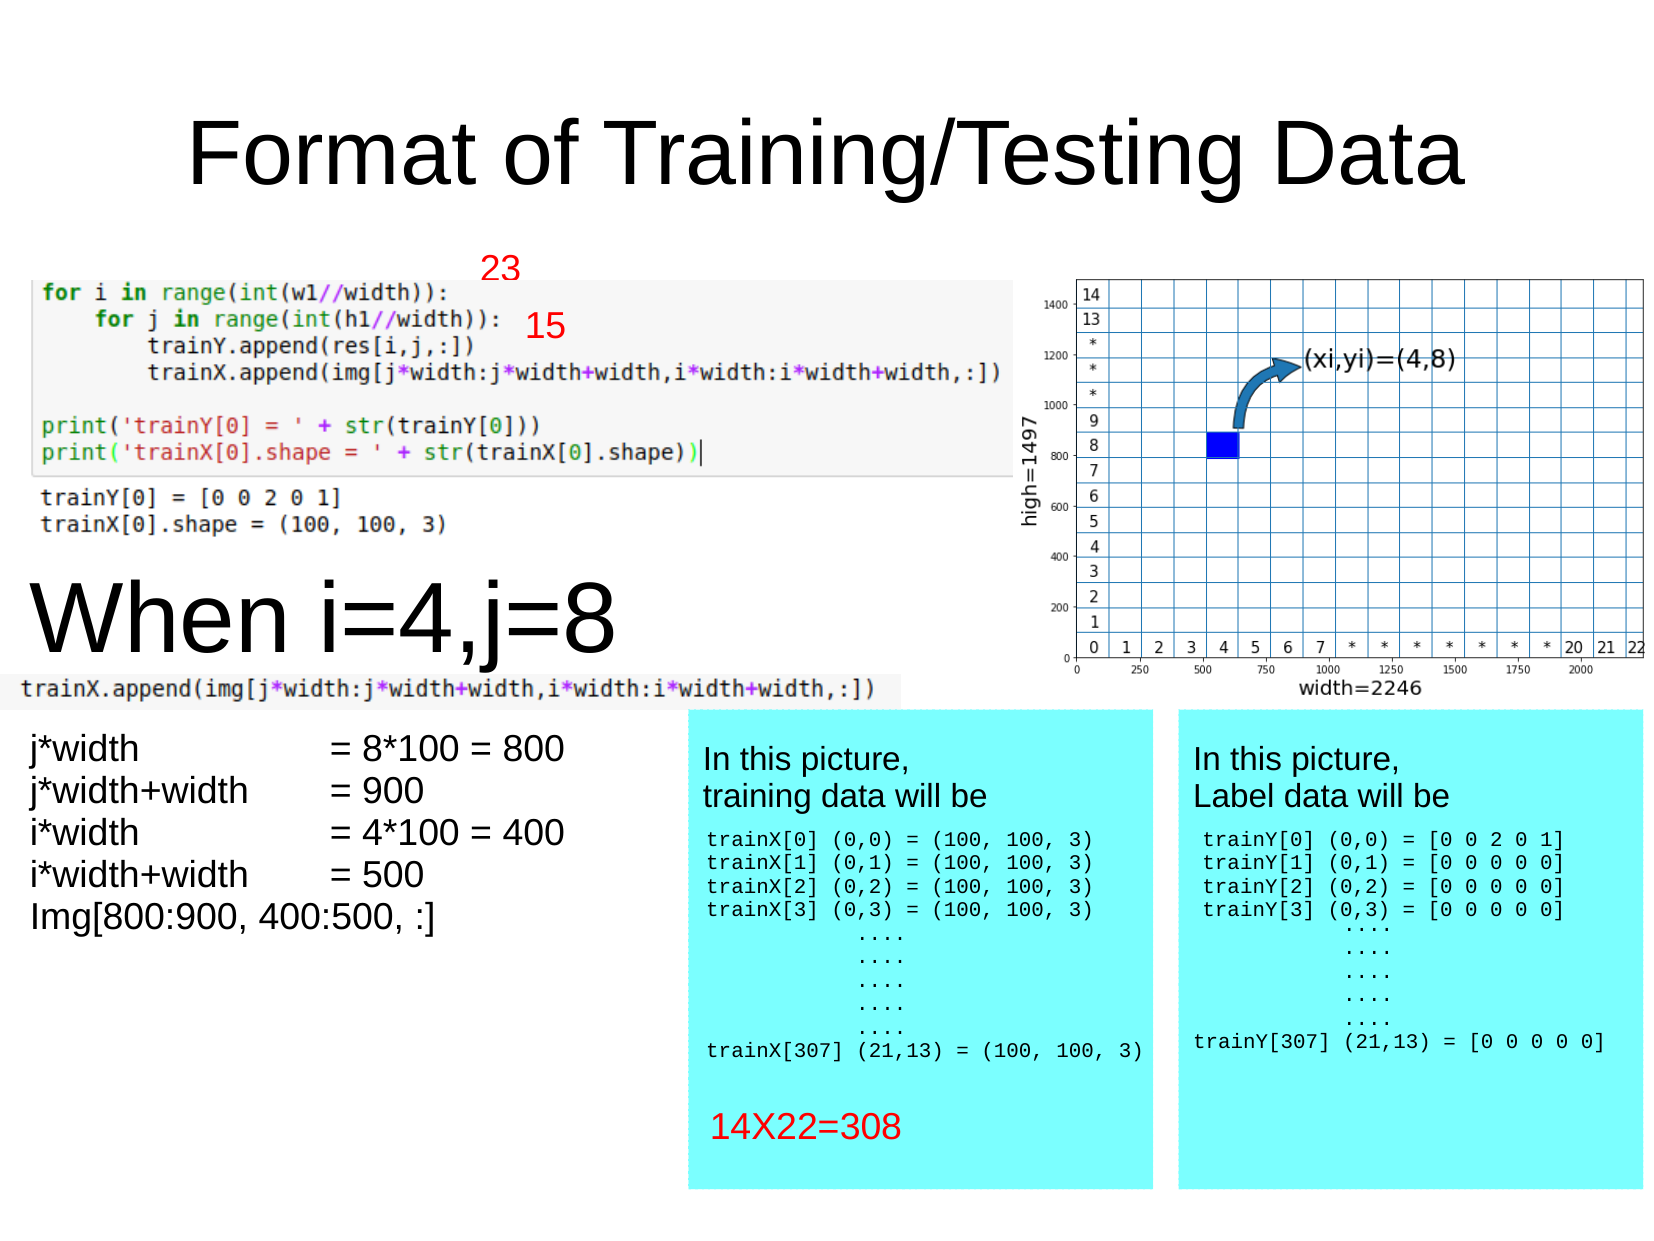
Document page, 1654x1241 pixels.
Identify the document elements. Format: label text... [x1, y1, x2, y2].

text_box trainX[0] (0,0) = (100, 100, 3) trainX[1] (0,1) = (100, 100, 3) trainX[2] (0,2) = (100, 100, 3) trainX[3] (0,3) = (100, 100, 3) .... .... .... .... .... trainX[307] (21,13) = (100, 100, 3) [691, 821, 1172, 1241]
text_box In this picture, Label data will be [1178, 732, 1629, 822]
picture [30, 269, 1654, 706]
picture [0, 674, 901, 710]
title Format of Training/Testing Data [82, 49, 1571, 257]
text_box [688, 709, 1154, 821]
text_box .... .... .... .... .... trainY[307] (21,13) = [0 0 0 0 0] [1178, 822, 1187, 1190]
text_box 14X22=308 [695, 1097, 981, 1155]
text_box 15 [510, 296, 631, 354]
text_box 23 [465, 240, 586, 280]
text_box In this picture, training data will be [688, 732, 1139, 822]
text_box When i=4,j=8 [15, 555, 856, 674]
text_box trainY[0] (0,0) = [0 0 2 0 1] trainY[1] (0,1) = [0 0 0 0 0] trainY[2] (0,2) = [0 0 0 0 0] trainY[3] (0,3) = [0 0 0 0 0] [1187, 821, 1606, 1236]
text_box j*width = 8*100 = 800 j*width+width = 900 i*width = 4*100 = 400 i*width+width = 500 Img[800:900, 400:500, :] [15, 720, 688, 945]
text_box .... .... .... .... .... trainY[307] (21,13) = [0 0 0 0 0] [1178, 709, 1644, 1190]
